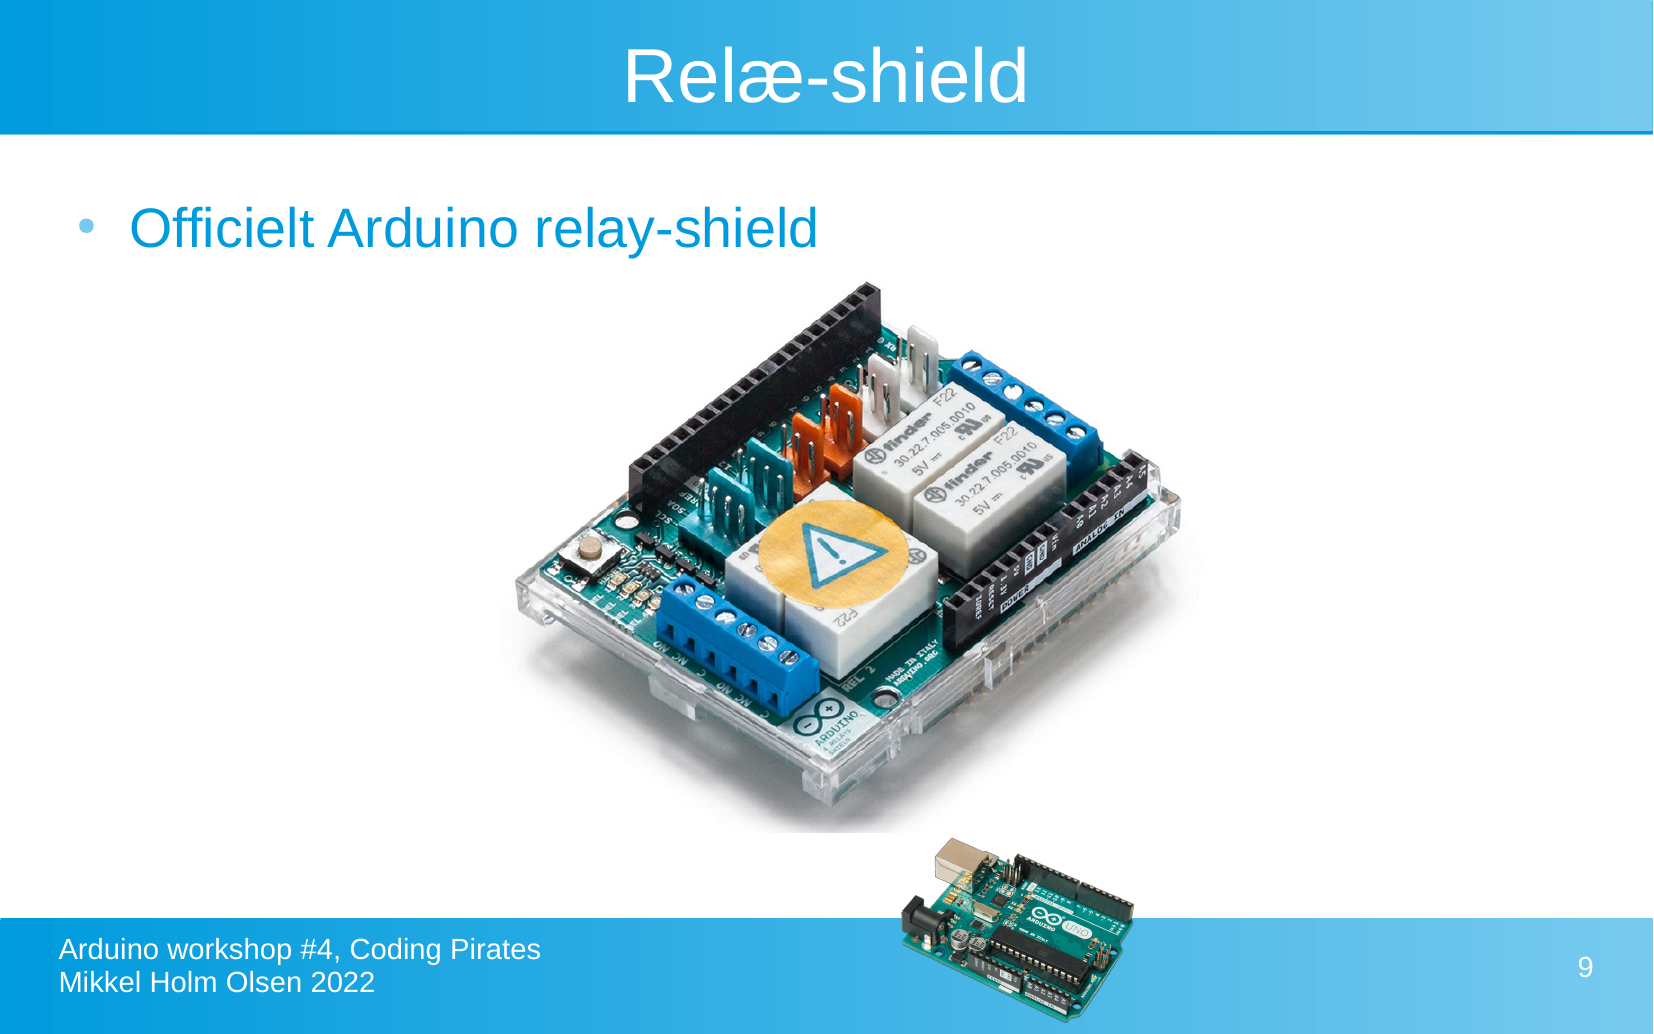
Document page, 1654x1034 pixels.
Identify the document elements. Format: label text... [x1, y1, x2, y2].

list Officielt Arduino relay-shield [58, 196, 1594, 854]
picture [900, 854, 1138, 1024]
title Relæ-shield [58, 32, 1594, 120]
picture [491, 261, 1204, 833]
